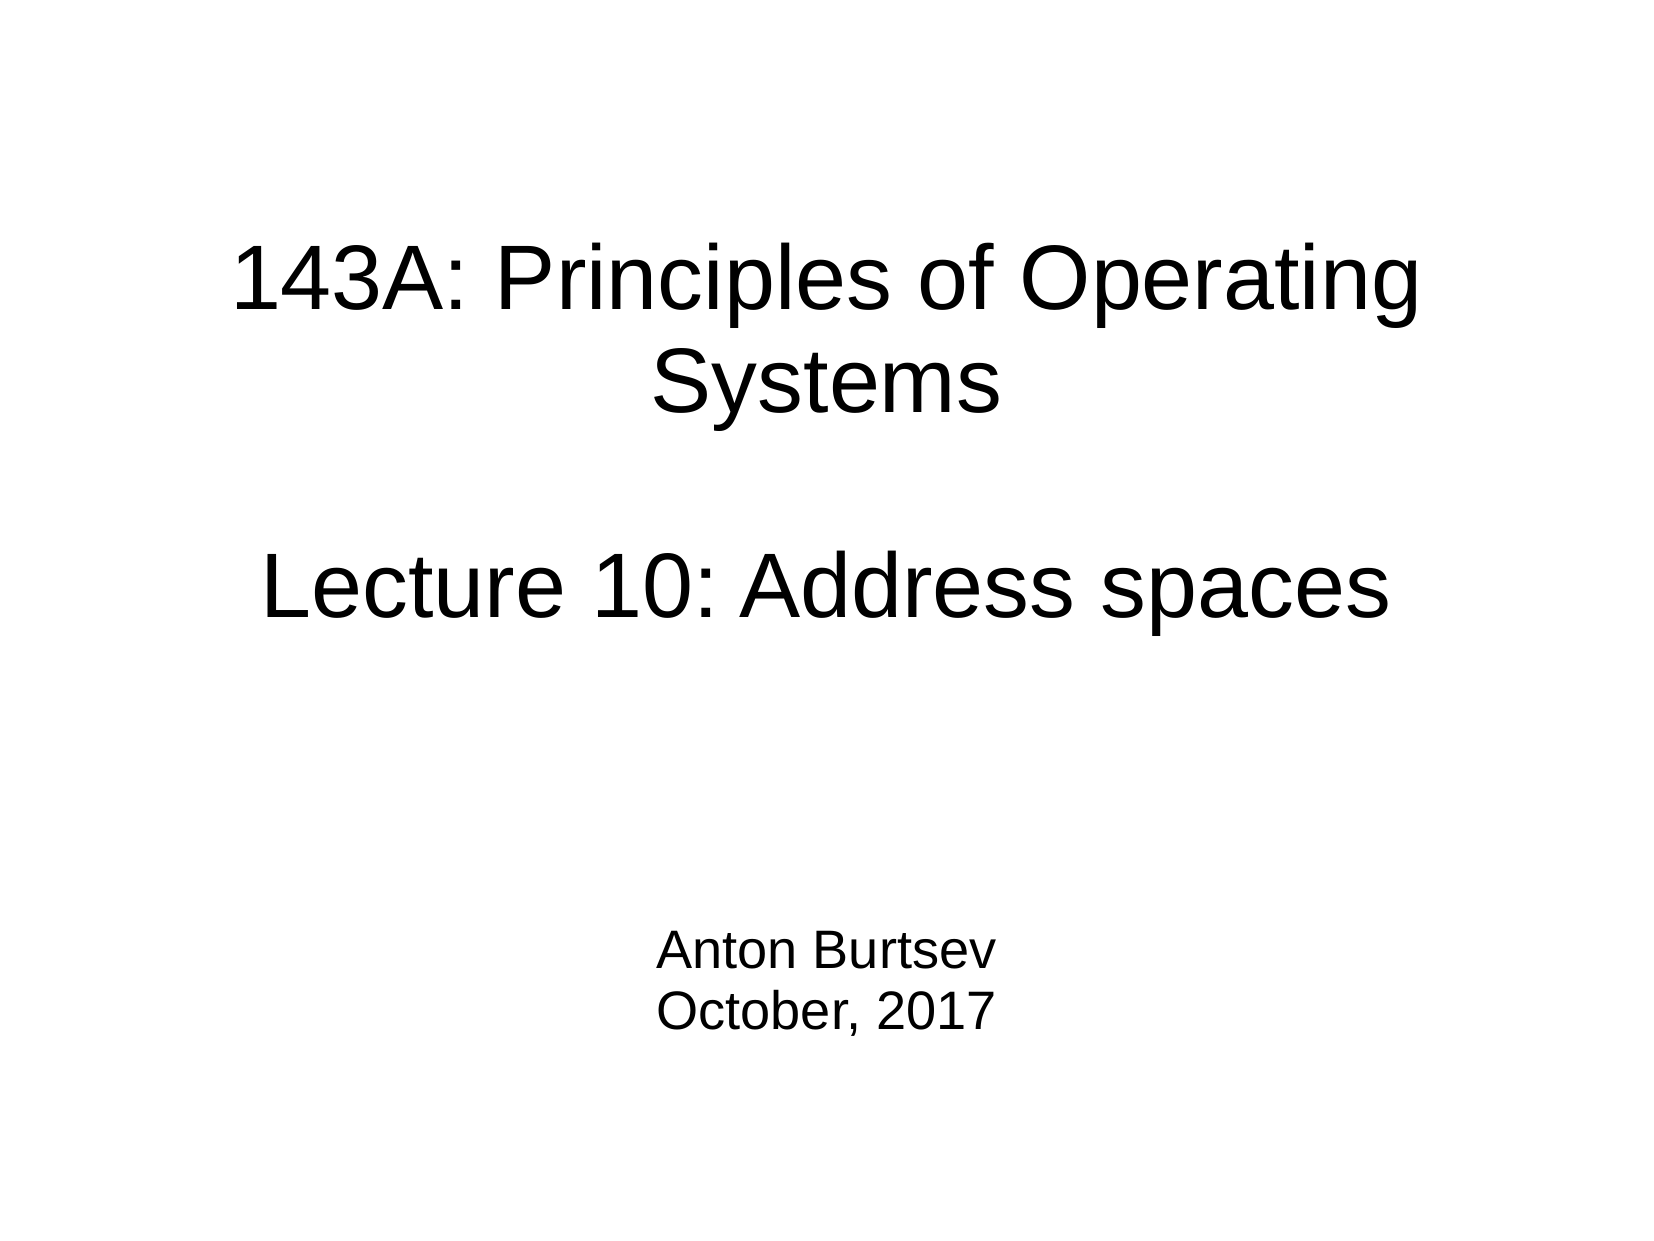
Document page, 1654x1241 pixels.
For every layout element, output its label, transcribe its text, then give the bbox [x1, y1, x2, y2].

subtitle Anton Burtsev October, 2017 [82, 637, 1571, 1109]
title 143A: Principles of Operating Systems Lecture 10: Address spaces [82, 113, 1571, 637]
